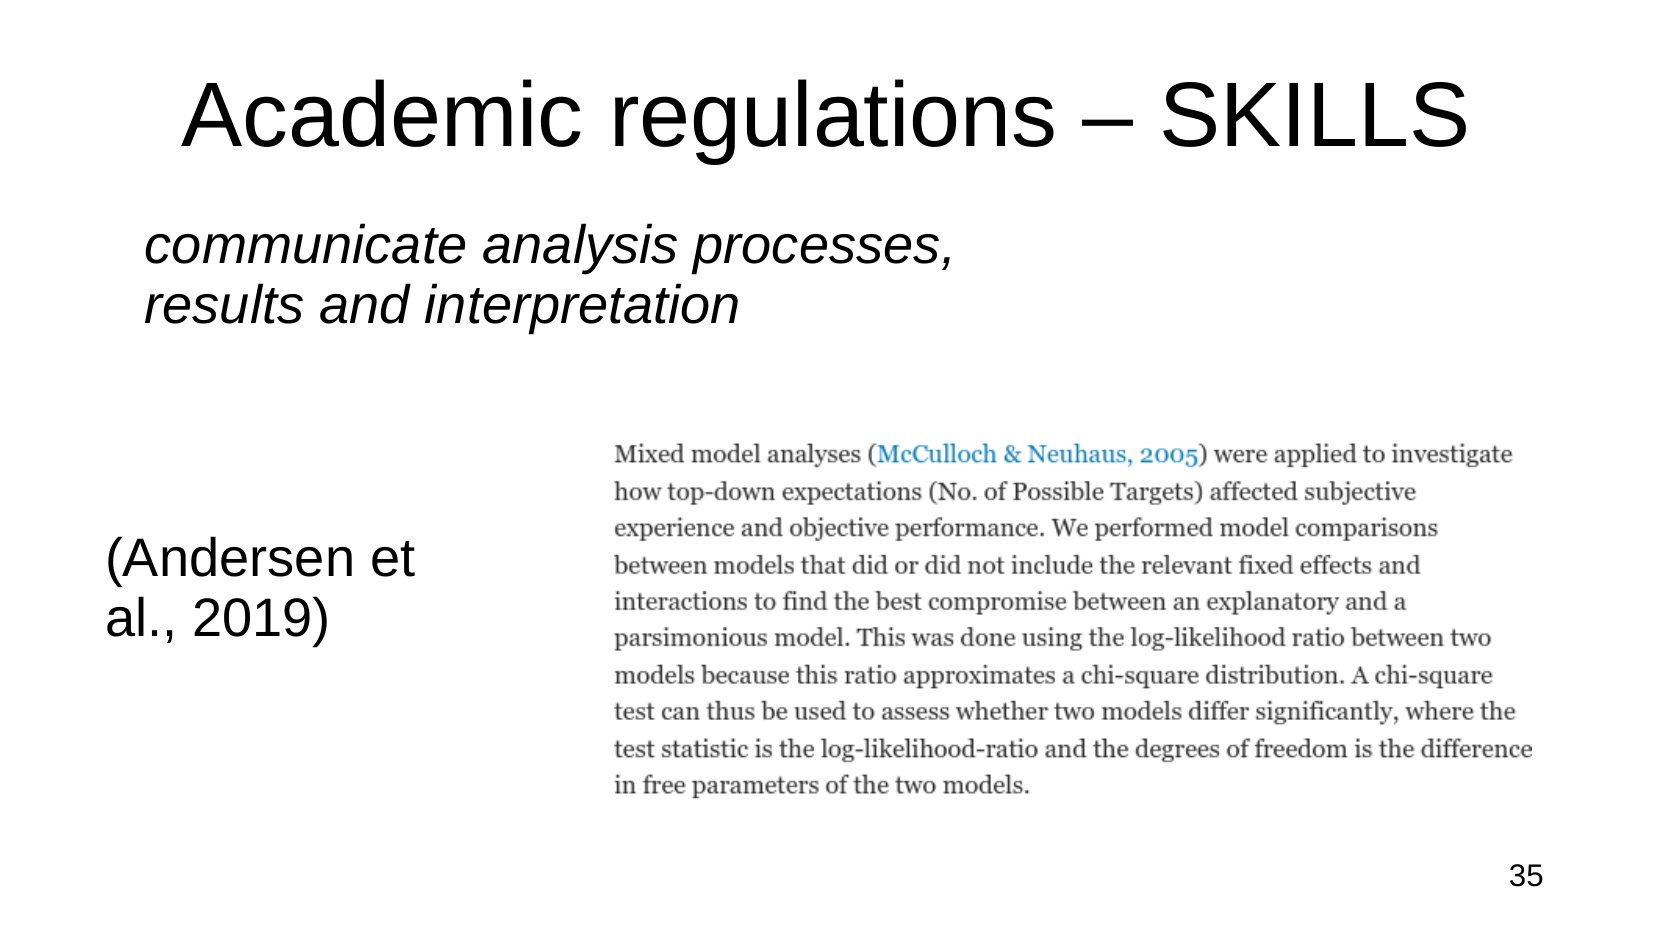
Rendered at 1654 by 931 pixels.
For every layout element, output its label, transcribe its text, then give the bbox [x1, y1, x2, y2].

text_box communicate analysis processes, results and interpretation [129, 206, 1125, 343]
text_box (Andersen et al., 2019) [90, 519, 485, 717]
picture [614, 436, 1532, 800]
title Academic regulations – SKILLS [82, 37, 1571, 193]
text_box <nummer> [1494, 850, 1654, 921]
